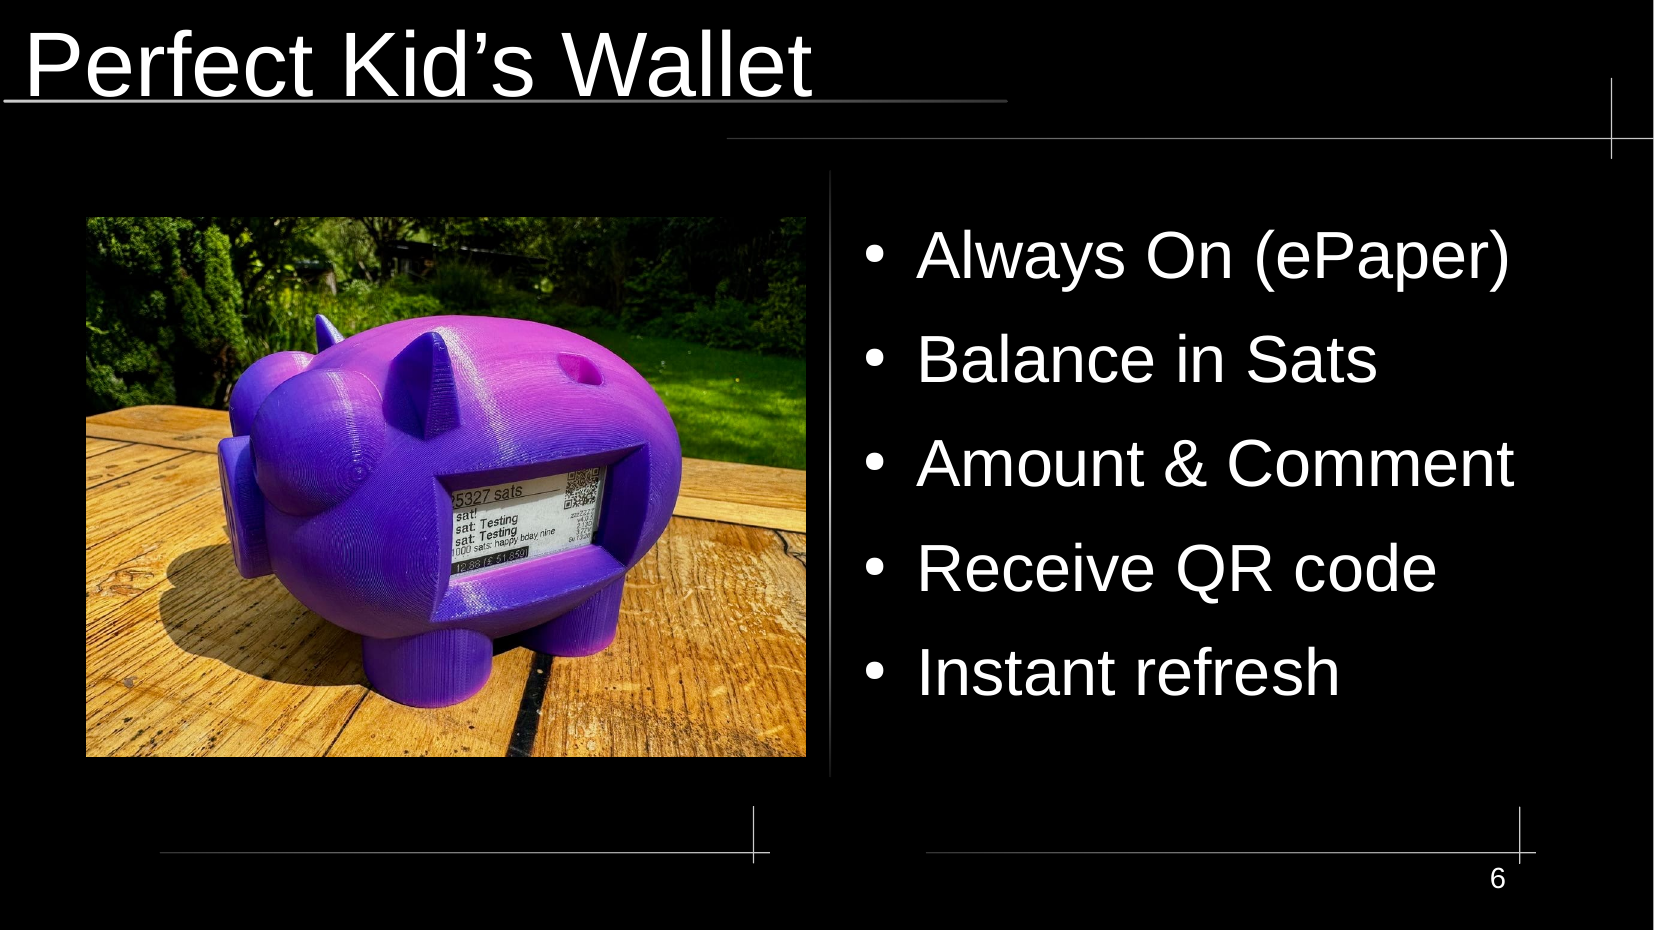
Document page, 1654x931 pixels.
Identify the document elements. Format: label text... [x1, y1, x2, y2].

picture [86, 217, 806, 758]
title Perfect Kid’s Wallet [23, 11, 1589, 119]
list Always On (ePaper) Balance in Sats Amount & Comment Receive QR code Instant refresh [845, 217, 1572, 758]
